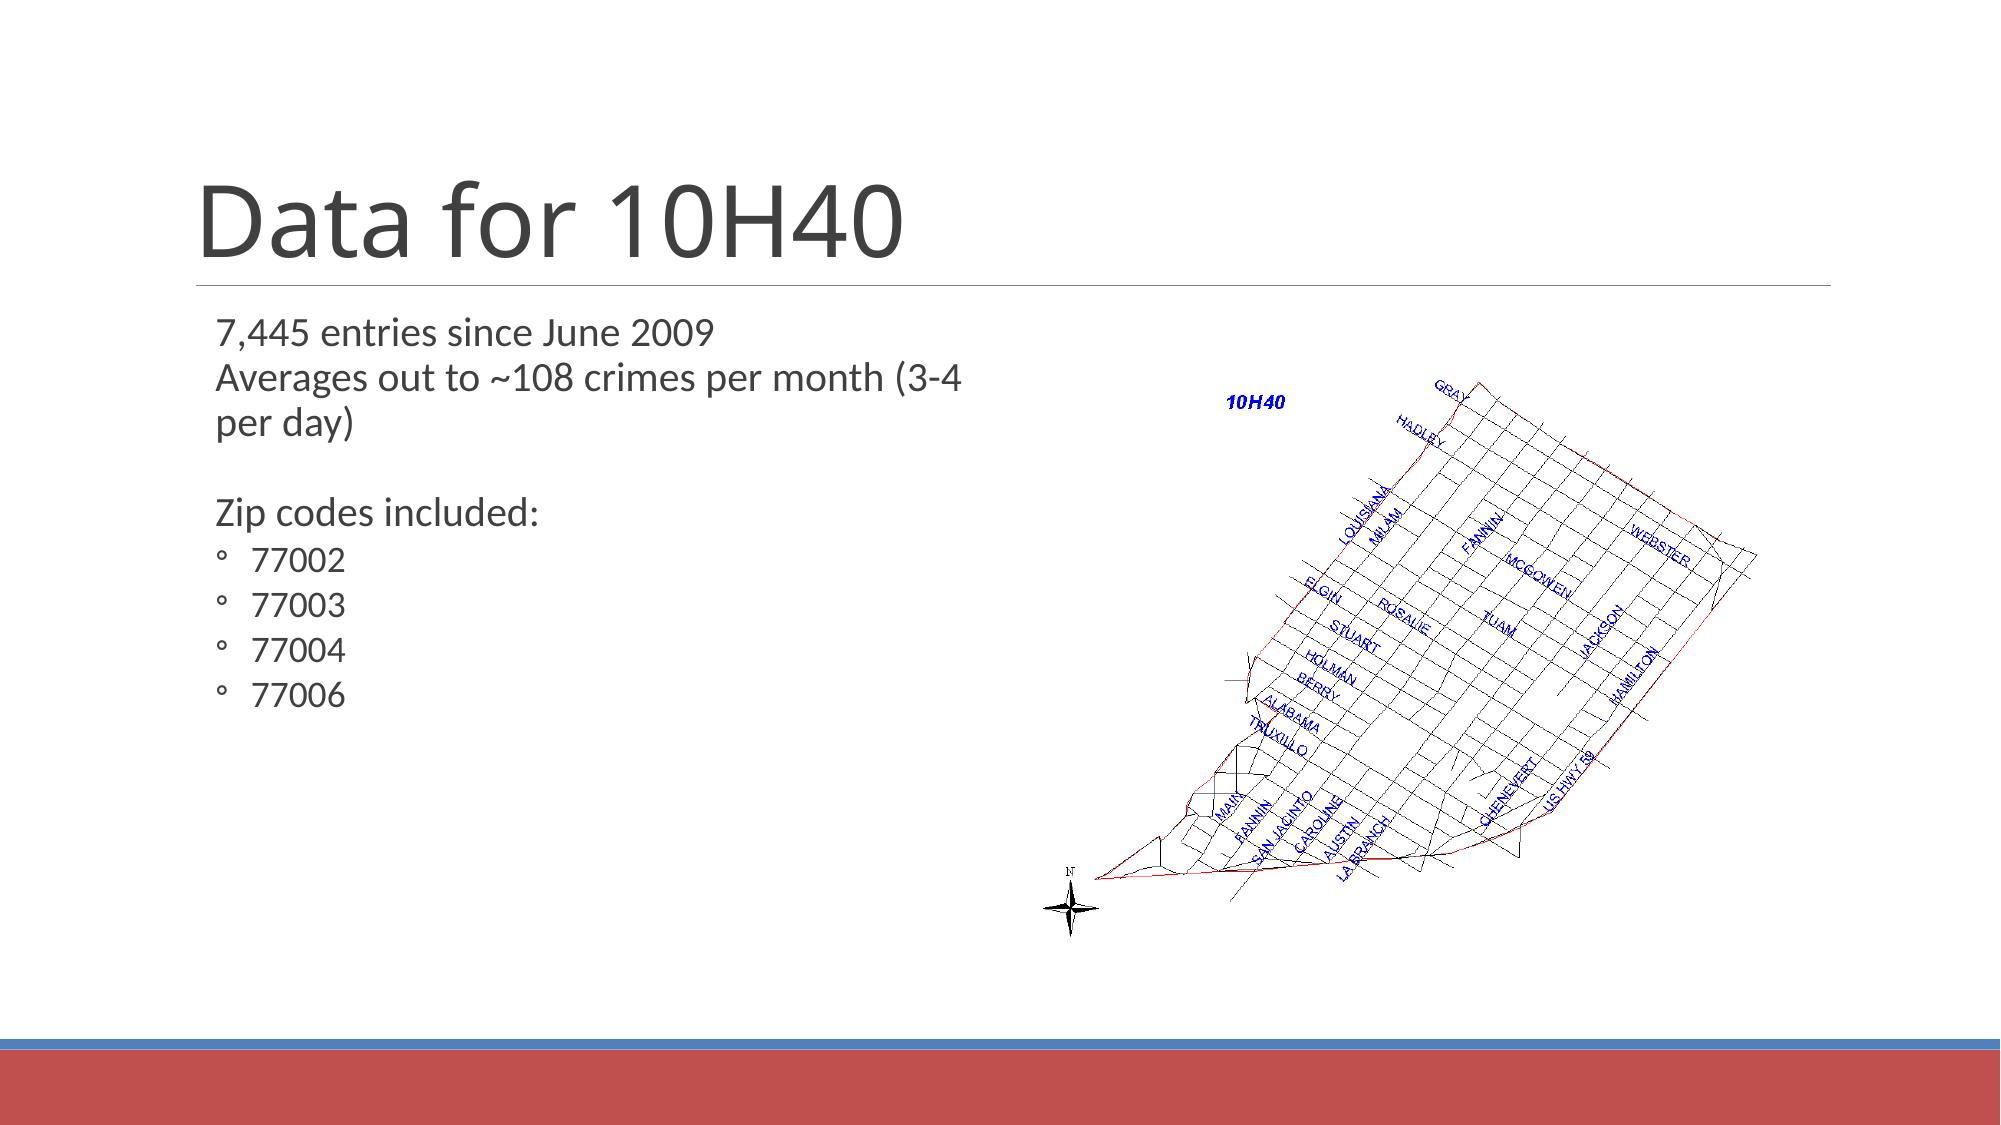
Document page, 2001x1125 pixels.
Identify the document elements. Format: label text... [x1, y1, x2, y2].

text_box Data for 10H40 [180, 47, 1830, 285]
picture [1020, 319, 1830, 946]
text_box 7,445 entries since June 2009 Averages out to ~108 crimes per month (3-4 per day) Zip codes included: 77002 77003 77004 77006 [180, 302, 990, 963]
